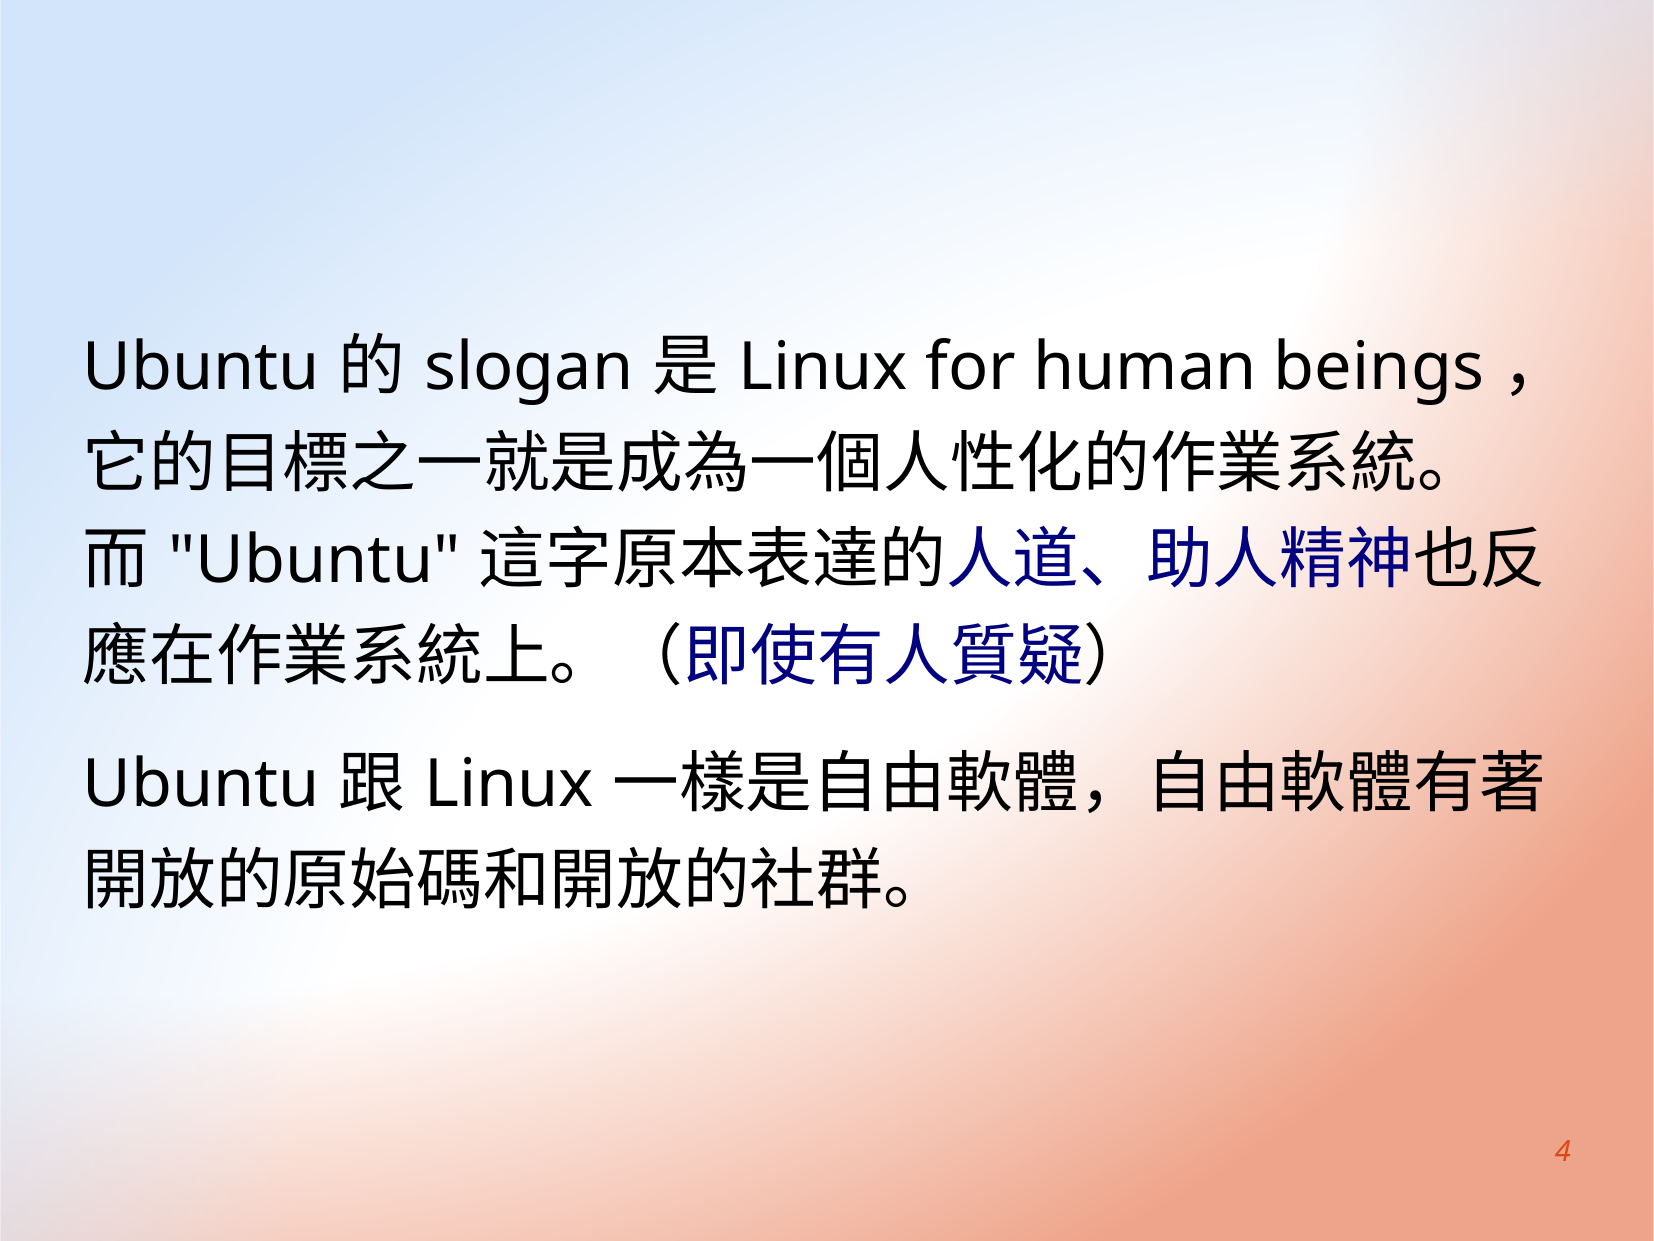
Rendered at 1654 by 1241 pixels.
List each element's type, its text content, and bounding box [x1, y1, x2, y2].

subtitle Ubuntu的slogan是Linux for human beings，它的目標之一就是成為一個人性化的作業系統。而"Ubuntu"這字原本表達的人道、助人精神也反應在作業系統上。（即使有人質疑） Ubuntu跟Linux一樣是自由軟體，自由軟體有著開放的原始碼和開放的社群。 [82, 49, 1571, 1186]
picture [0, 0, 1654, 1241]
